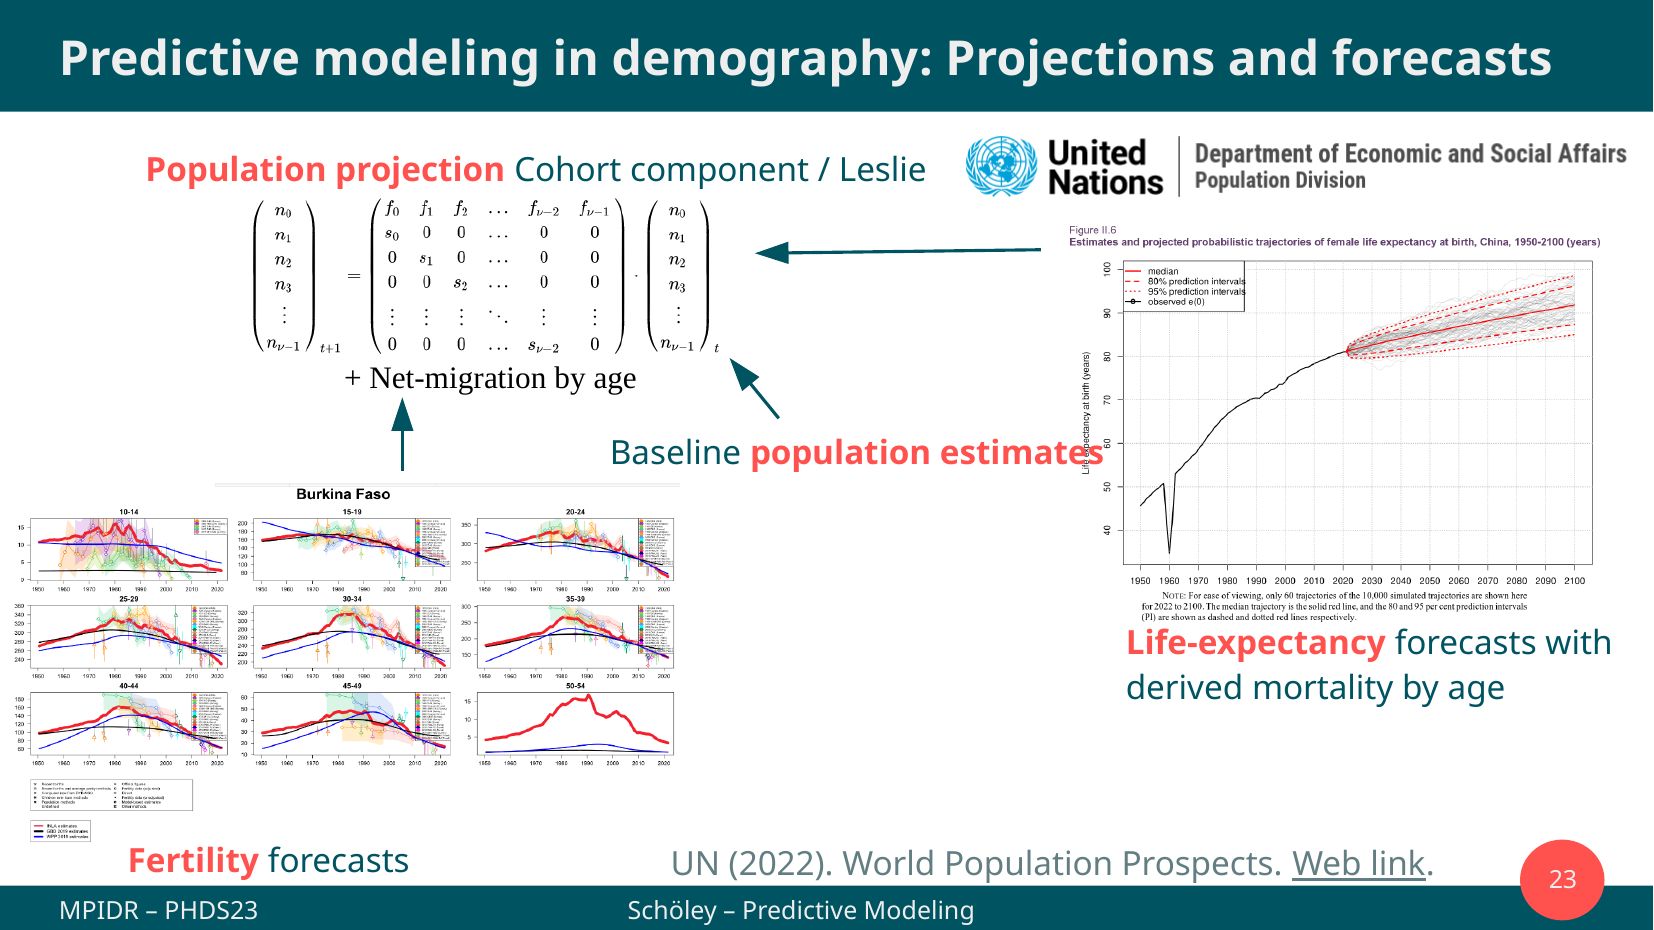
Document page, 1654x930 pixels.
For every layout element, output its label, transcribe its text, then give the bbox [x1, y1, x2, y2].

picture [955, 116, 1639, 216]
text_box Population projection Cohort component / Leslie [130, 138, 884, 193]
text_box UN (2022). World Population Prospects. Web link. [655, 832, 1653, 887]
title Predictive modeling in demography: Projections and forecasts [58, 0, 1594, 117]
picture [11, 483, 680, 848]
text_box + Net-migration by age [329, 353, 688, 418]
picture [248, 196, 720, 356]
text_box Baseline population estimates [595, 421, 1074, 475]
text_box Fertility forecasts [112, 829, 433, 884]
text_box Life-expectancy forecasts with derived mortality by age [1111, 611, 1600, 704]
picture [1064, 221, 1605, 630]
